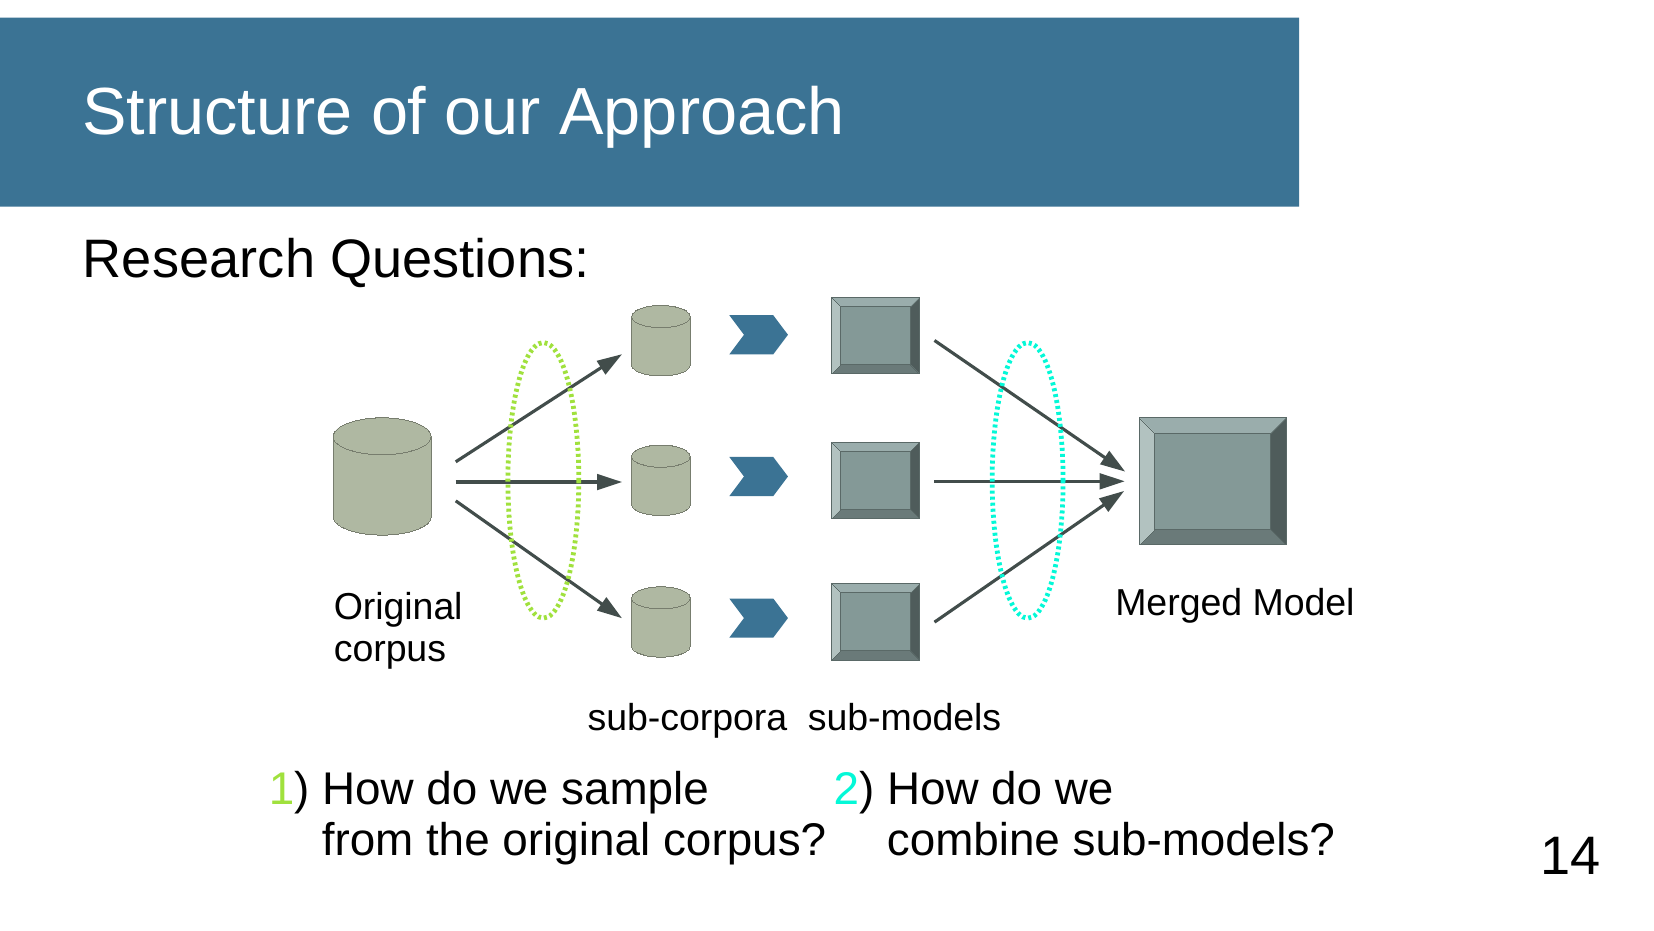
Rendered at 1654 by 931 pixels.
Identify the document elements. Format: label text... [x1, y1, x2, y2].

text_box 1) How do we sample from the original corpus? [253, 755, 851, 924]
text_box Merged Model [1100, 574, 1370, 635]
text_box [833, 297, 920, 374]
text_box [631, 586, 691, 658]
text_box [333, 417, 432, 536]
list Research Questions: [82, 224, 1571, 764]
text_box [729, 315, 788, 355]
text_box [1141, 417, 1287, 545]
text_box 2) How do we combine sub-models? [851, 755, 1359, 924]
text_box sub-corpora [573, 689, 793, 750]
text_box [833, 442, 920, 519]
text_box Original corpus [319, 579, 478, 723]
text_box [631, 445, 691, 516]
text_box [729, 598, 788, 638]
text_box sub-models [793, 689, 1016, 750]
text_box [832, 583, 920, 661]
text_box [729, 456, 788, 497]
text_box [631, 305, 691, 376]
title Structure of our Approach [82, 35, 1234, 189]
